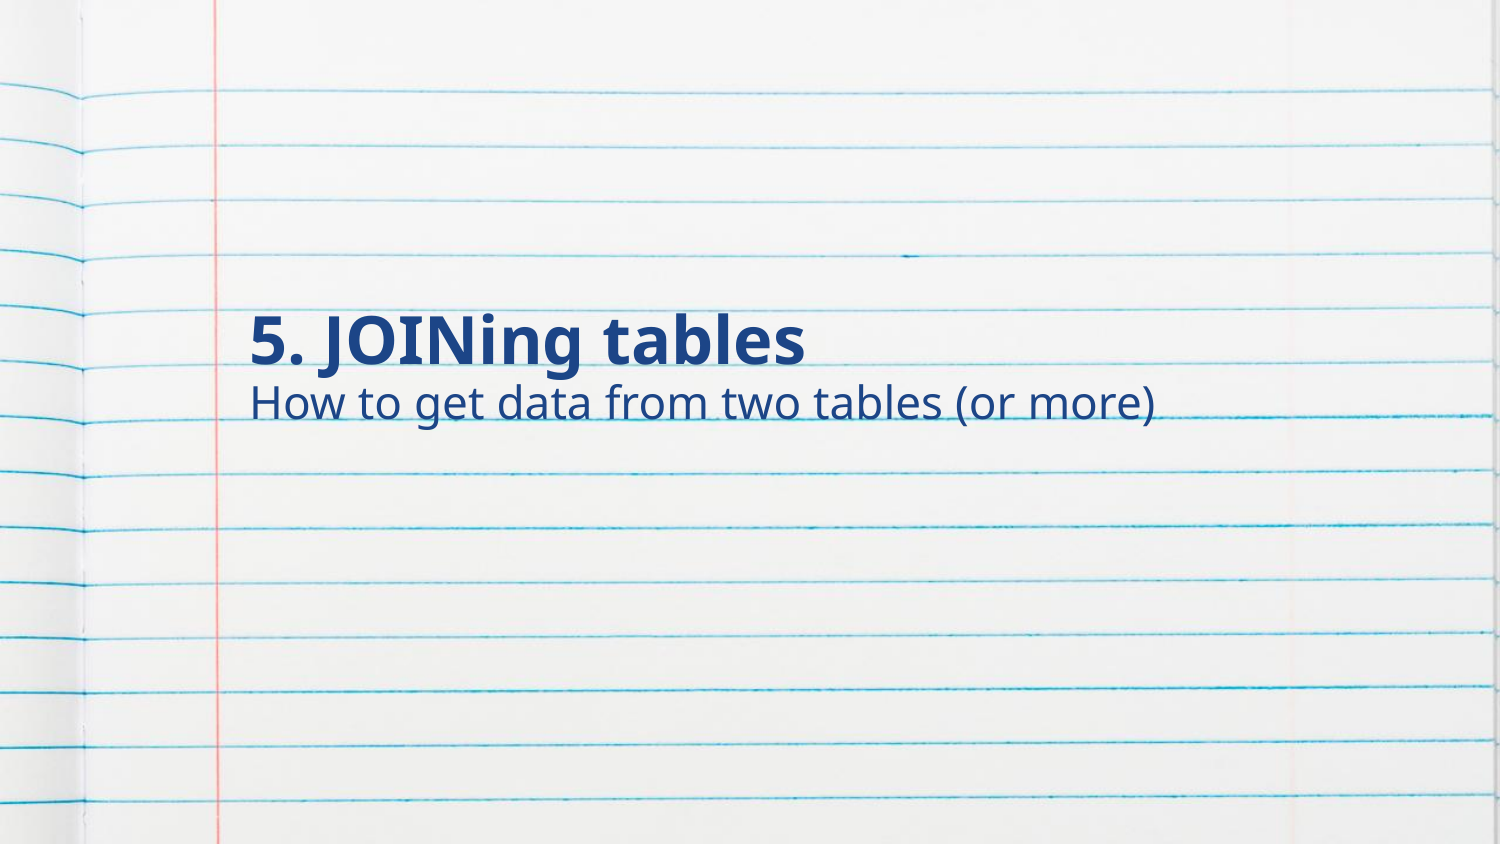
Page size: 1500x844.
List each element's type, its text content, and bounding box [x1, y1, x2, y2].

title 5. JOINing tables [249, 187, 1388, 373]
picture [0, 0, 1500, 844]
subtitle How to get data from two tables (or more) [249, 373, 1388, 503]
